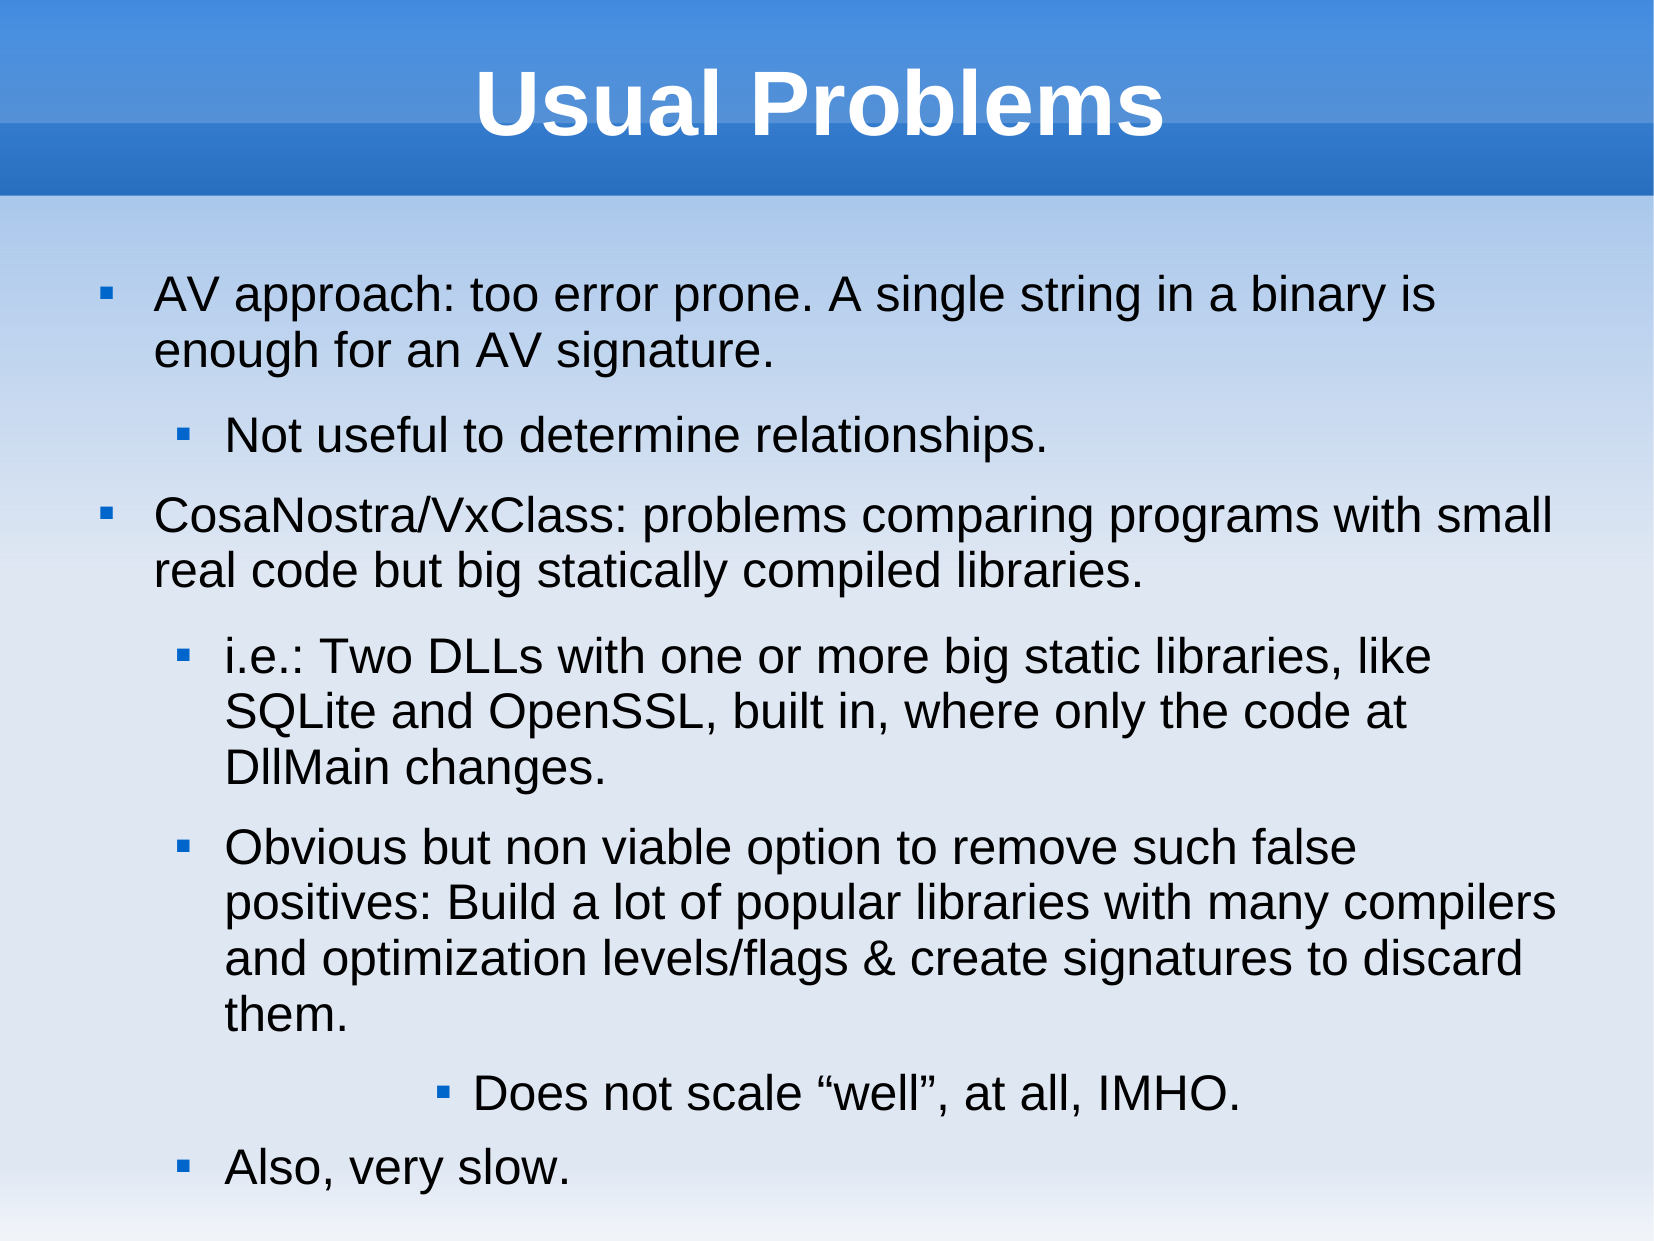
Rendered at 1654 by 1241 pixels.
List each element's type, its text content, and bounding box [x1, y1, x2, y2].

picture [0, 0, 1654, 1241]
list AV approach: too error prone. A single string in a binary is enough for an AV signature. Not useful to determine relationships. CosaNostra/VxClass: problems comparing programs with small real code but big statically compiled libraries. i.e.: Two DLLs with one or more big static libraries, like SQLite and OpenSSL, built in, where only the code at DllMain changes. Obvious but non viable option to remove such false positives: Build a lot of popular libraries with many compilers and optimization levels/flags & create signatures to discard them. Does not scale “well”, at all, IMHO. Also, very slow. [82, 266, 1571, 1203]
title Usual Problems [76, 0, 1565, 208]
